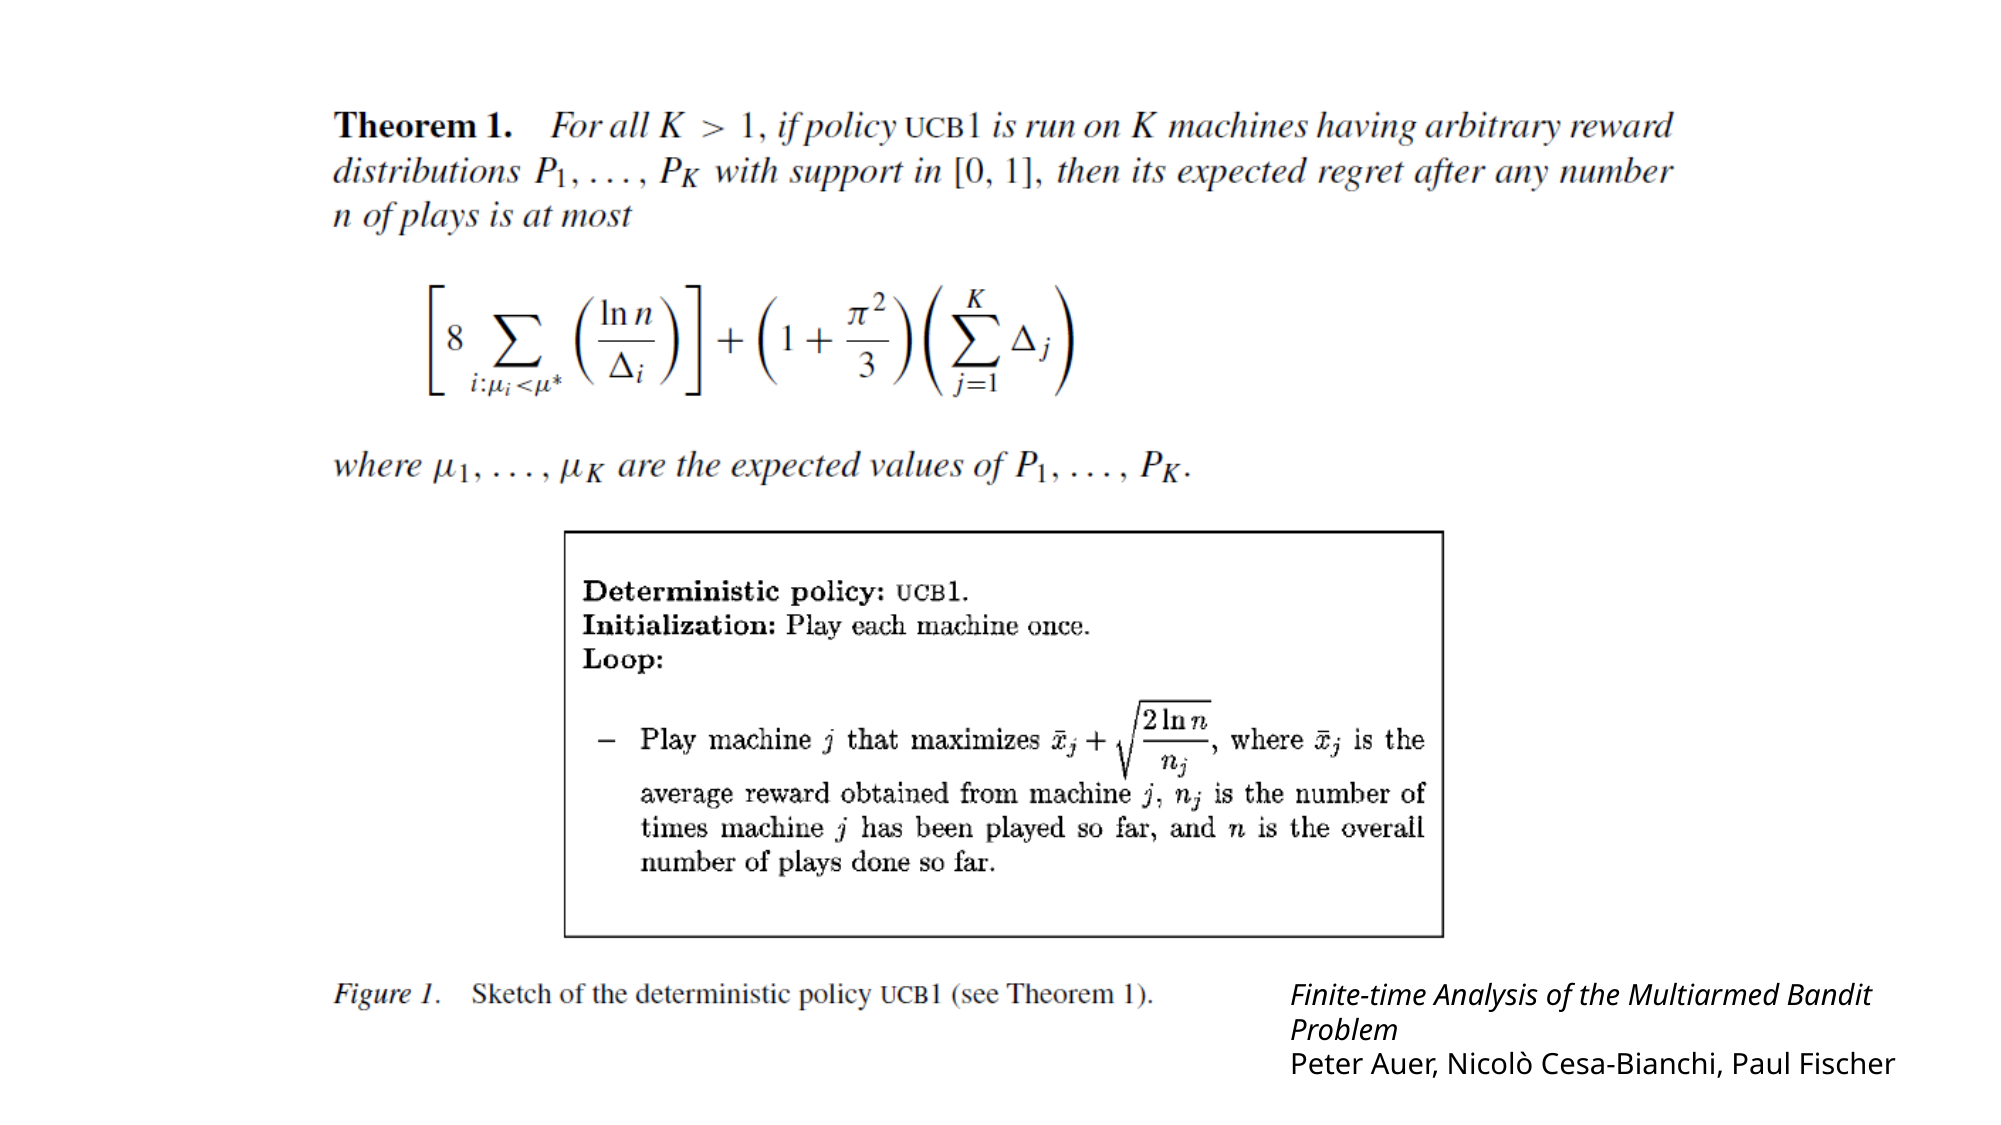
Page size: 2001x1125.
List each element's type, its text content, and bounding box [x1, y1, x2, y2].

picture [225, 78, 1775, 1047]
text_box Finite-time Analysis of the Multiarmed Bandit Problem Peter Auer, Nicolò Cesa-Bianchi, Paul Fischer [1275, 968, 1958, 1089]
